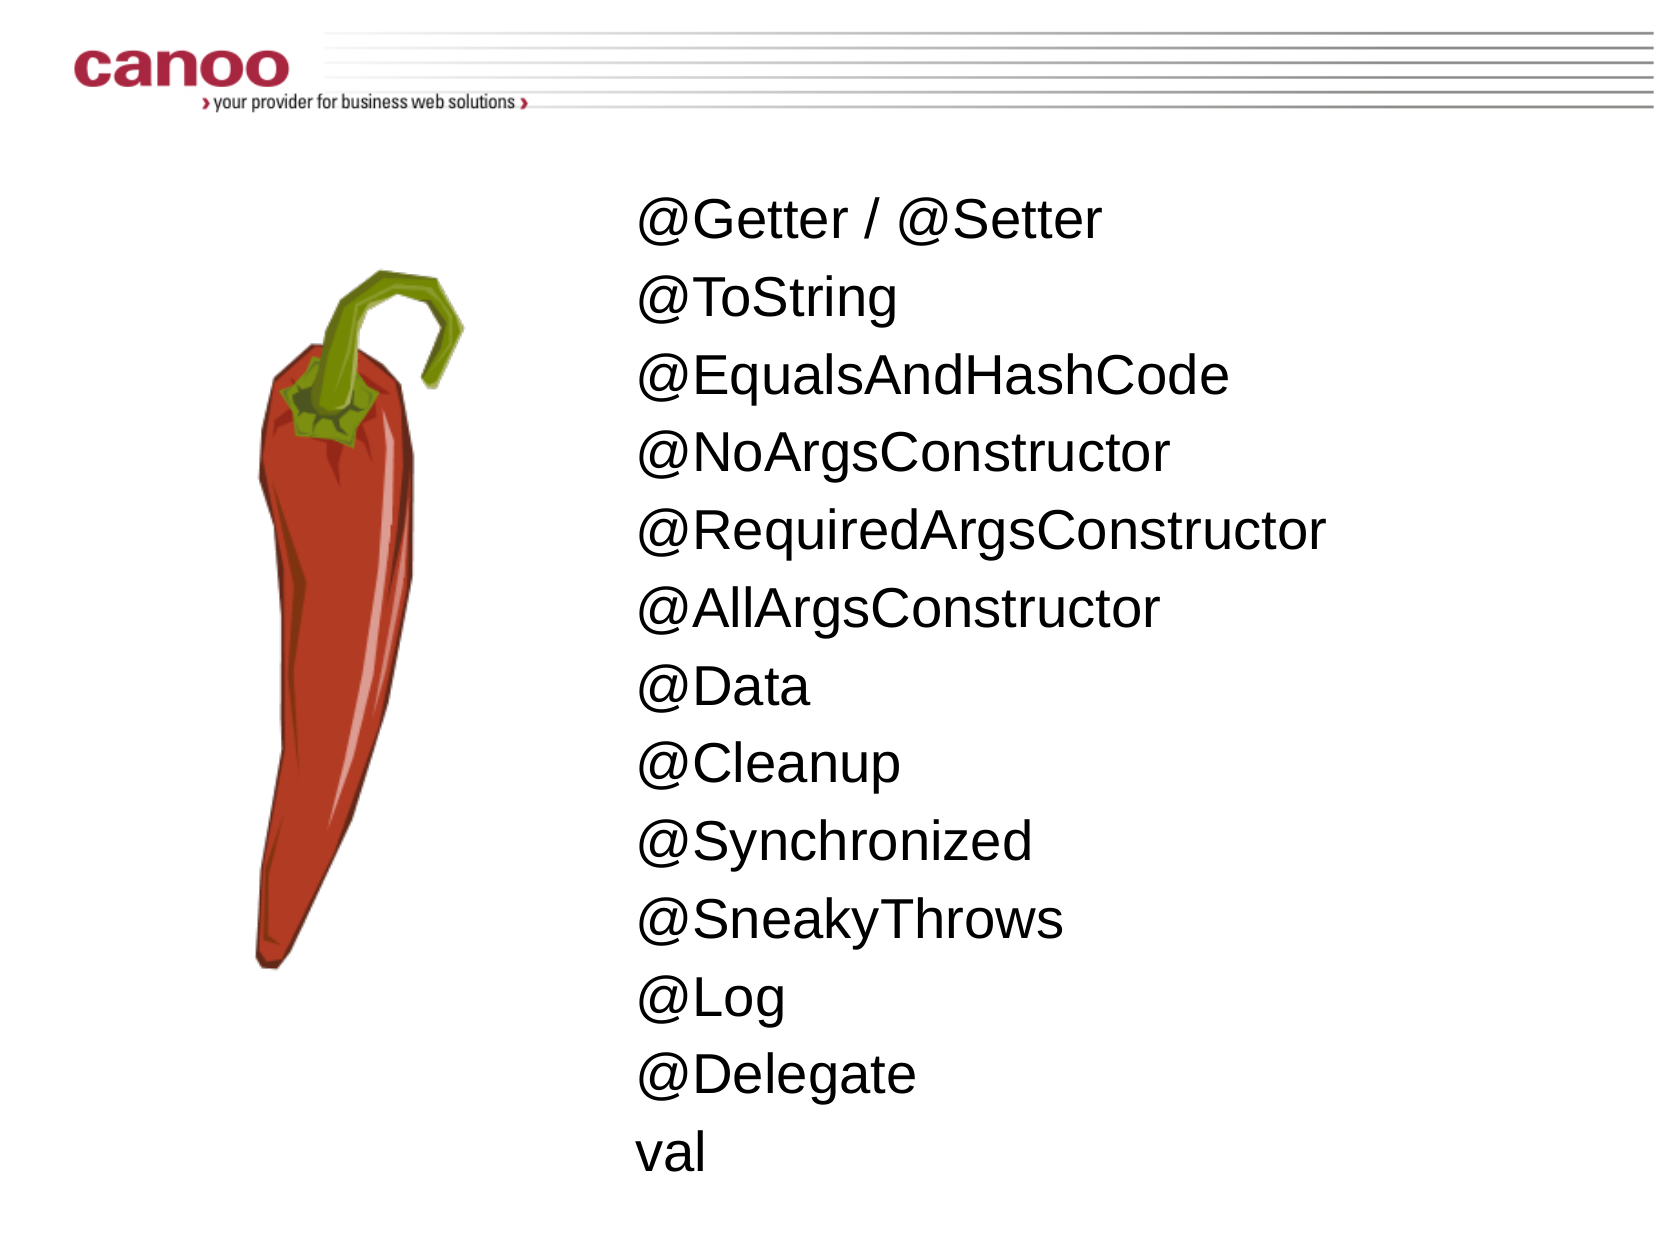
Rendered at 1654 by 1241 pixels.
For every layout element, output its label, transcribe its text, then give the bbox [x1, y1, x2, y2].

picture [0, 0, 1654, 166]
picture [229, 253, 491, 987]
list @Getter / @Setter @ToString @EqualsAndHashCode @NoArgsConstructor @RequiredArgsConstructor @AllArgsConstructor @Data @Cleanup @Synchronized @SneakyThrows @Log @Delegate val [600, 187, 1654, 1201]
